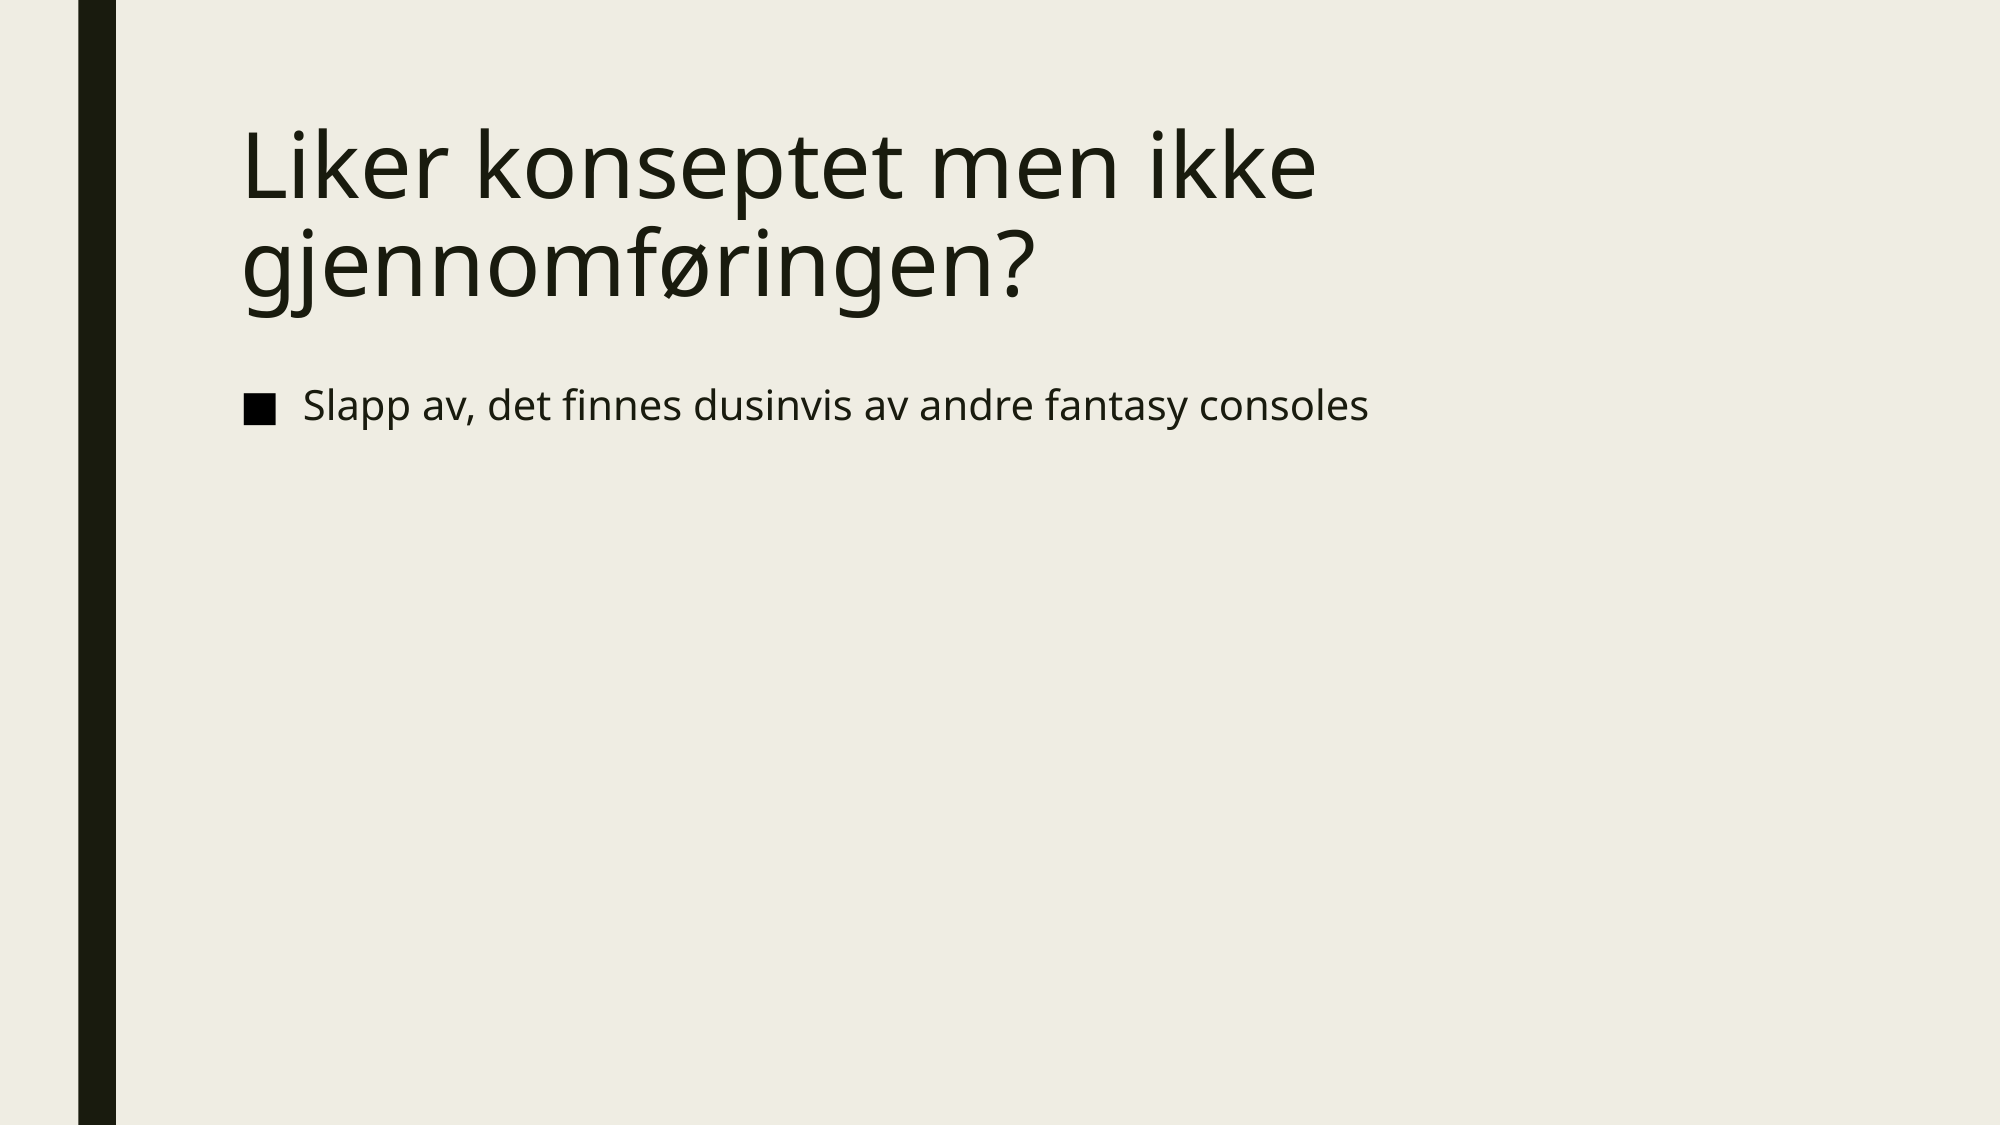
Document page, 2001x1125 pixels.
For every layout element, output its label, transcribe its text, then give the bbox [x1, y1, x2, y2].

title Liker konseptet men ikke gjennomføringen? [225, 112, 1801, 357]
list Slapp av, det finnes dusinvis av andre fantasy consoles [225, 375, 1801, 963]
